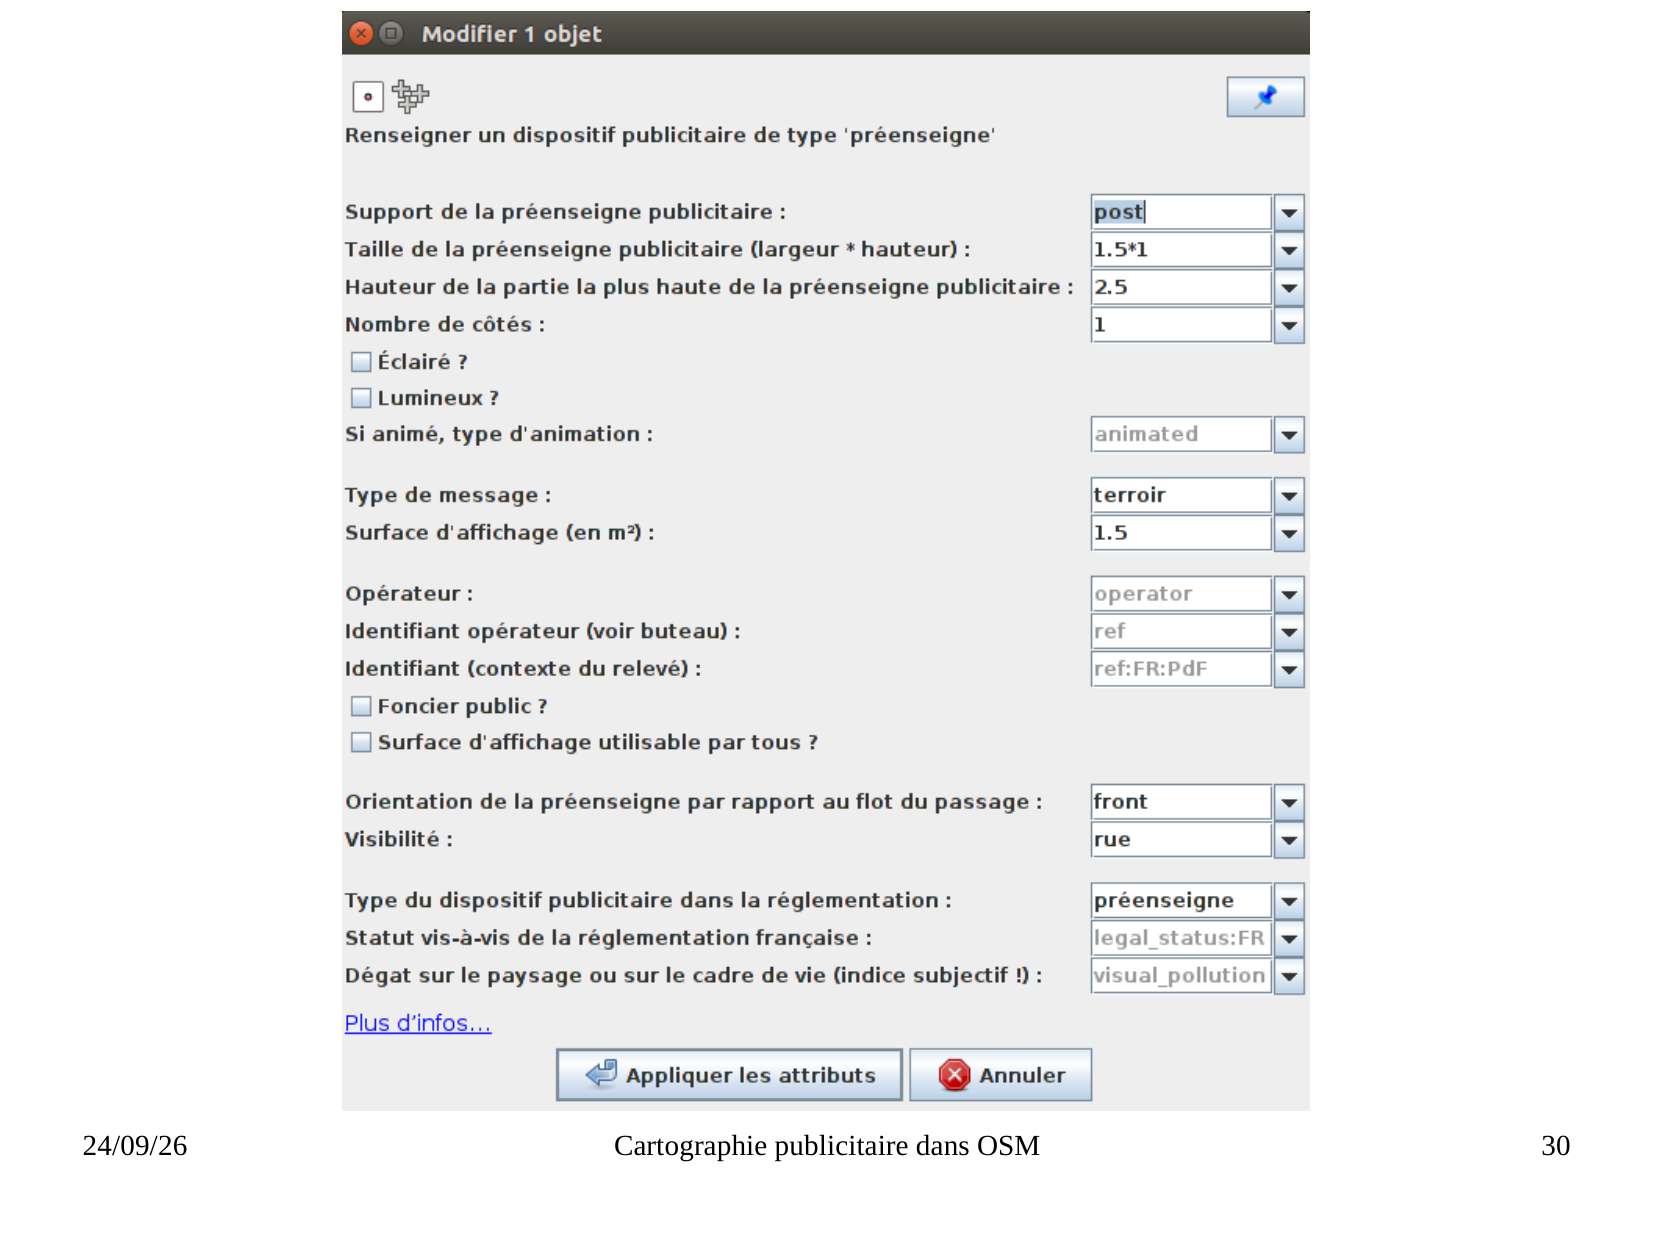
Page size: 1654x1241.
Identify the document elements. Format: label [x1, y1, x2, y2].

picture [342, 11, 1310, 1111]
